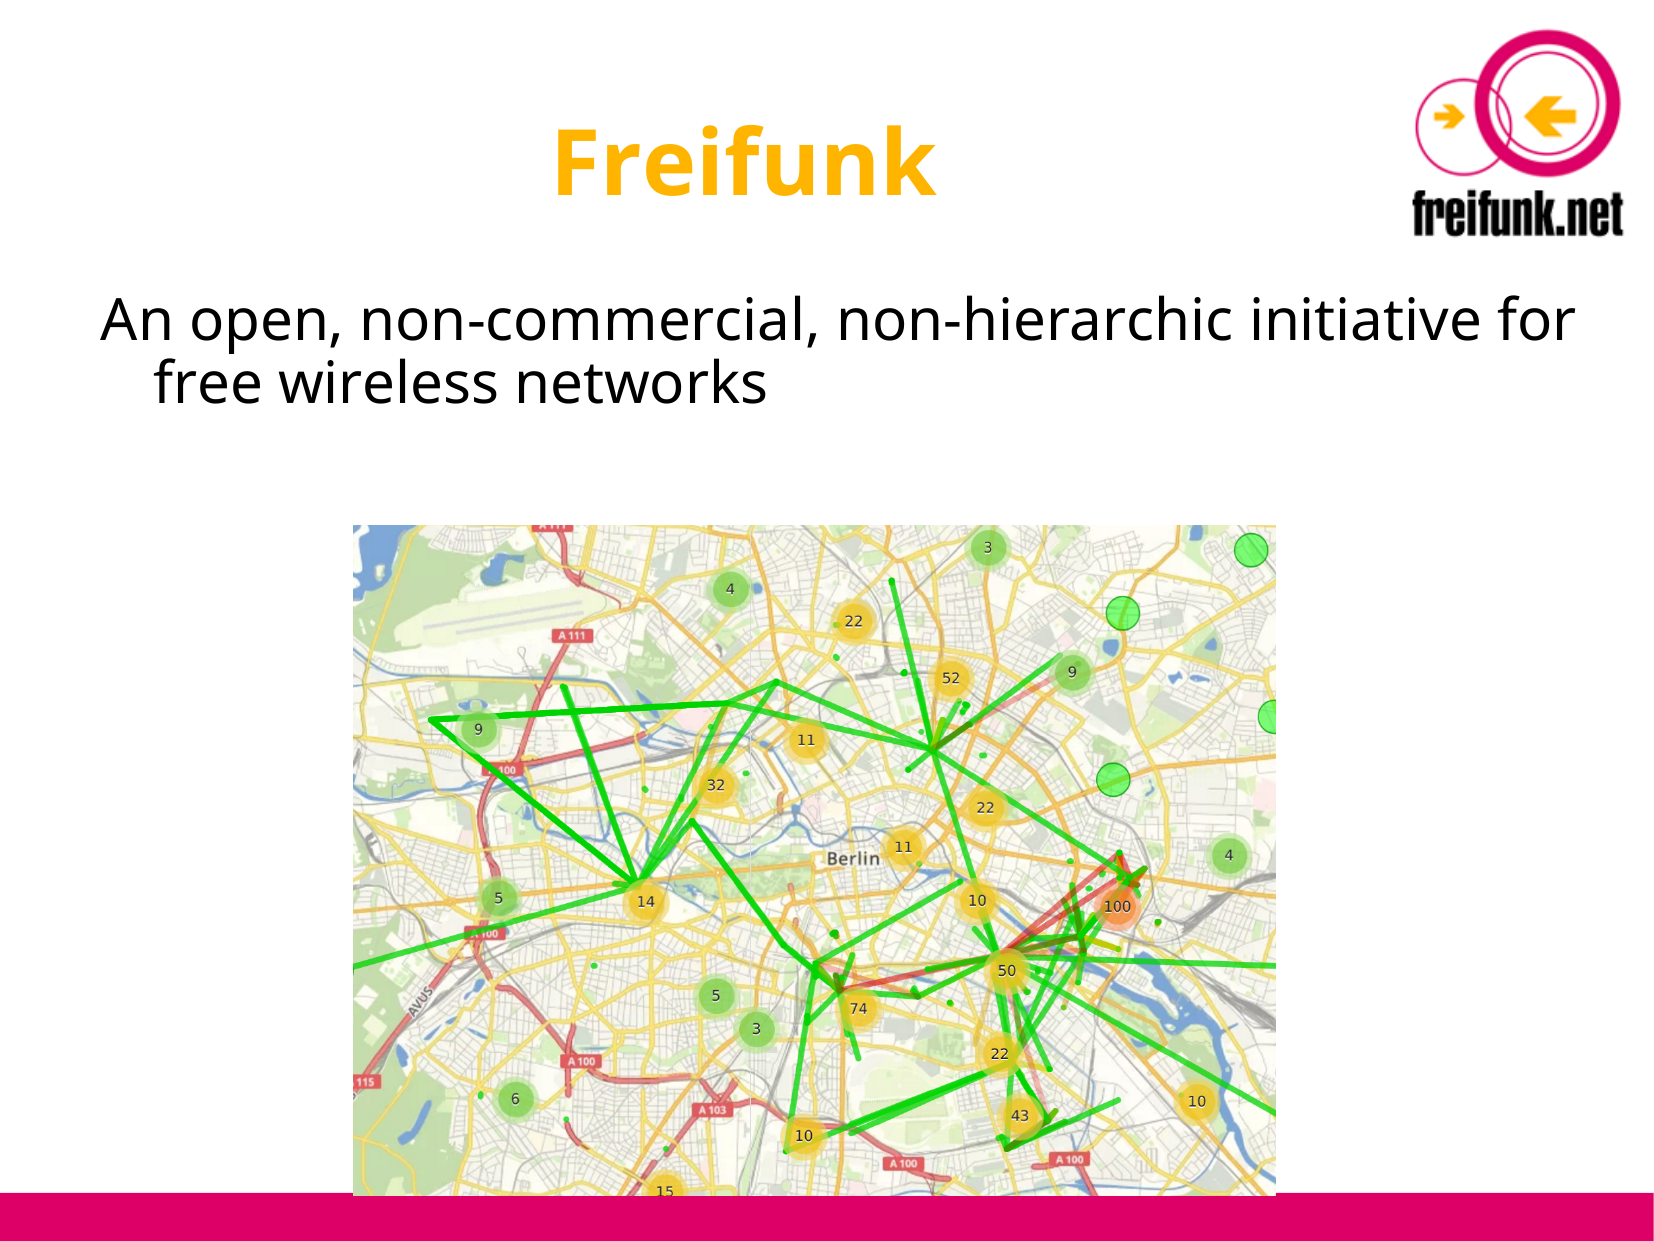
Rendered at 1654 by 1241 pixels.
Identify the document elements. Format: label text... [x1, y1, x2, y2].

list An open, non-commercial, non-hierarchic initiative for free wireless networks [82, 290, 1619, 526]
picture [1380, 0, 1654, 266]
title Freifunk [82, 53, 1406, 260]
picture [353, 525, 1276, 1196]
